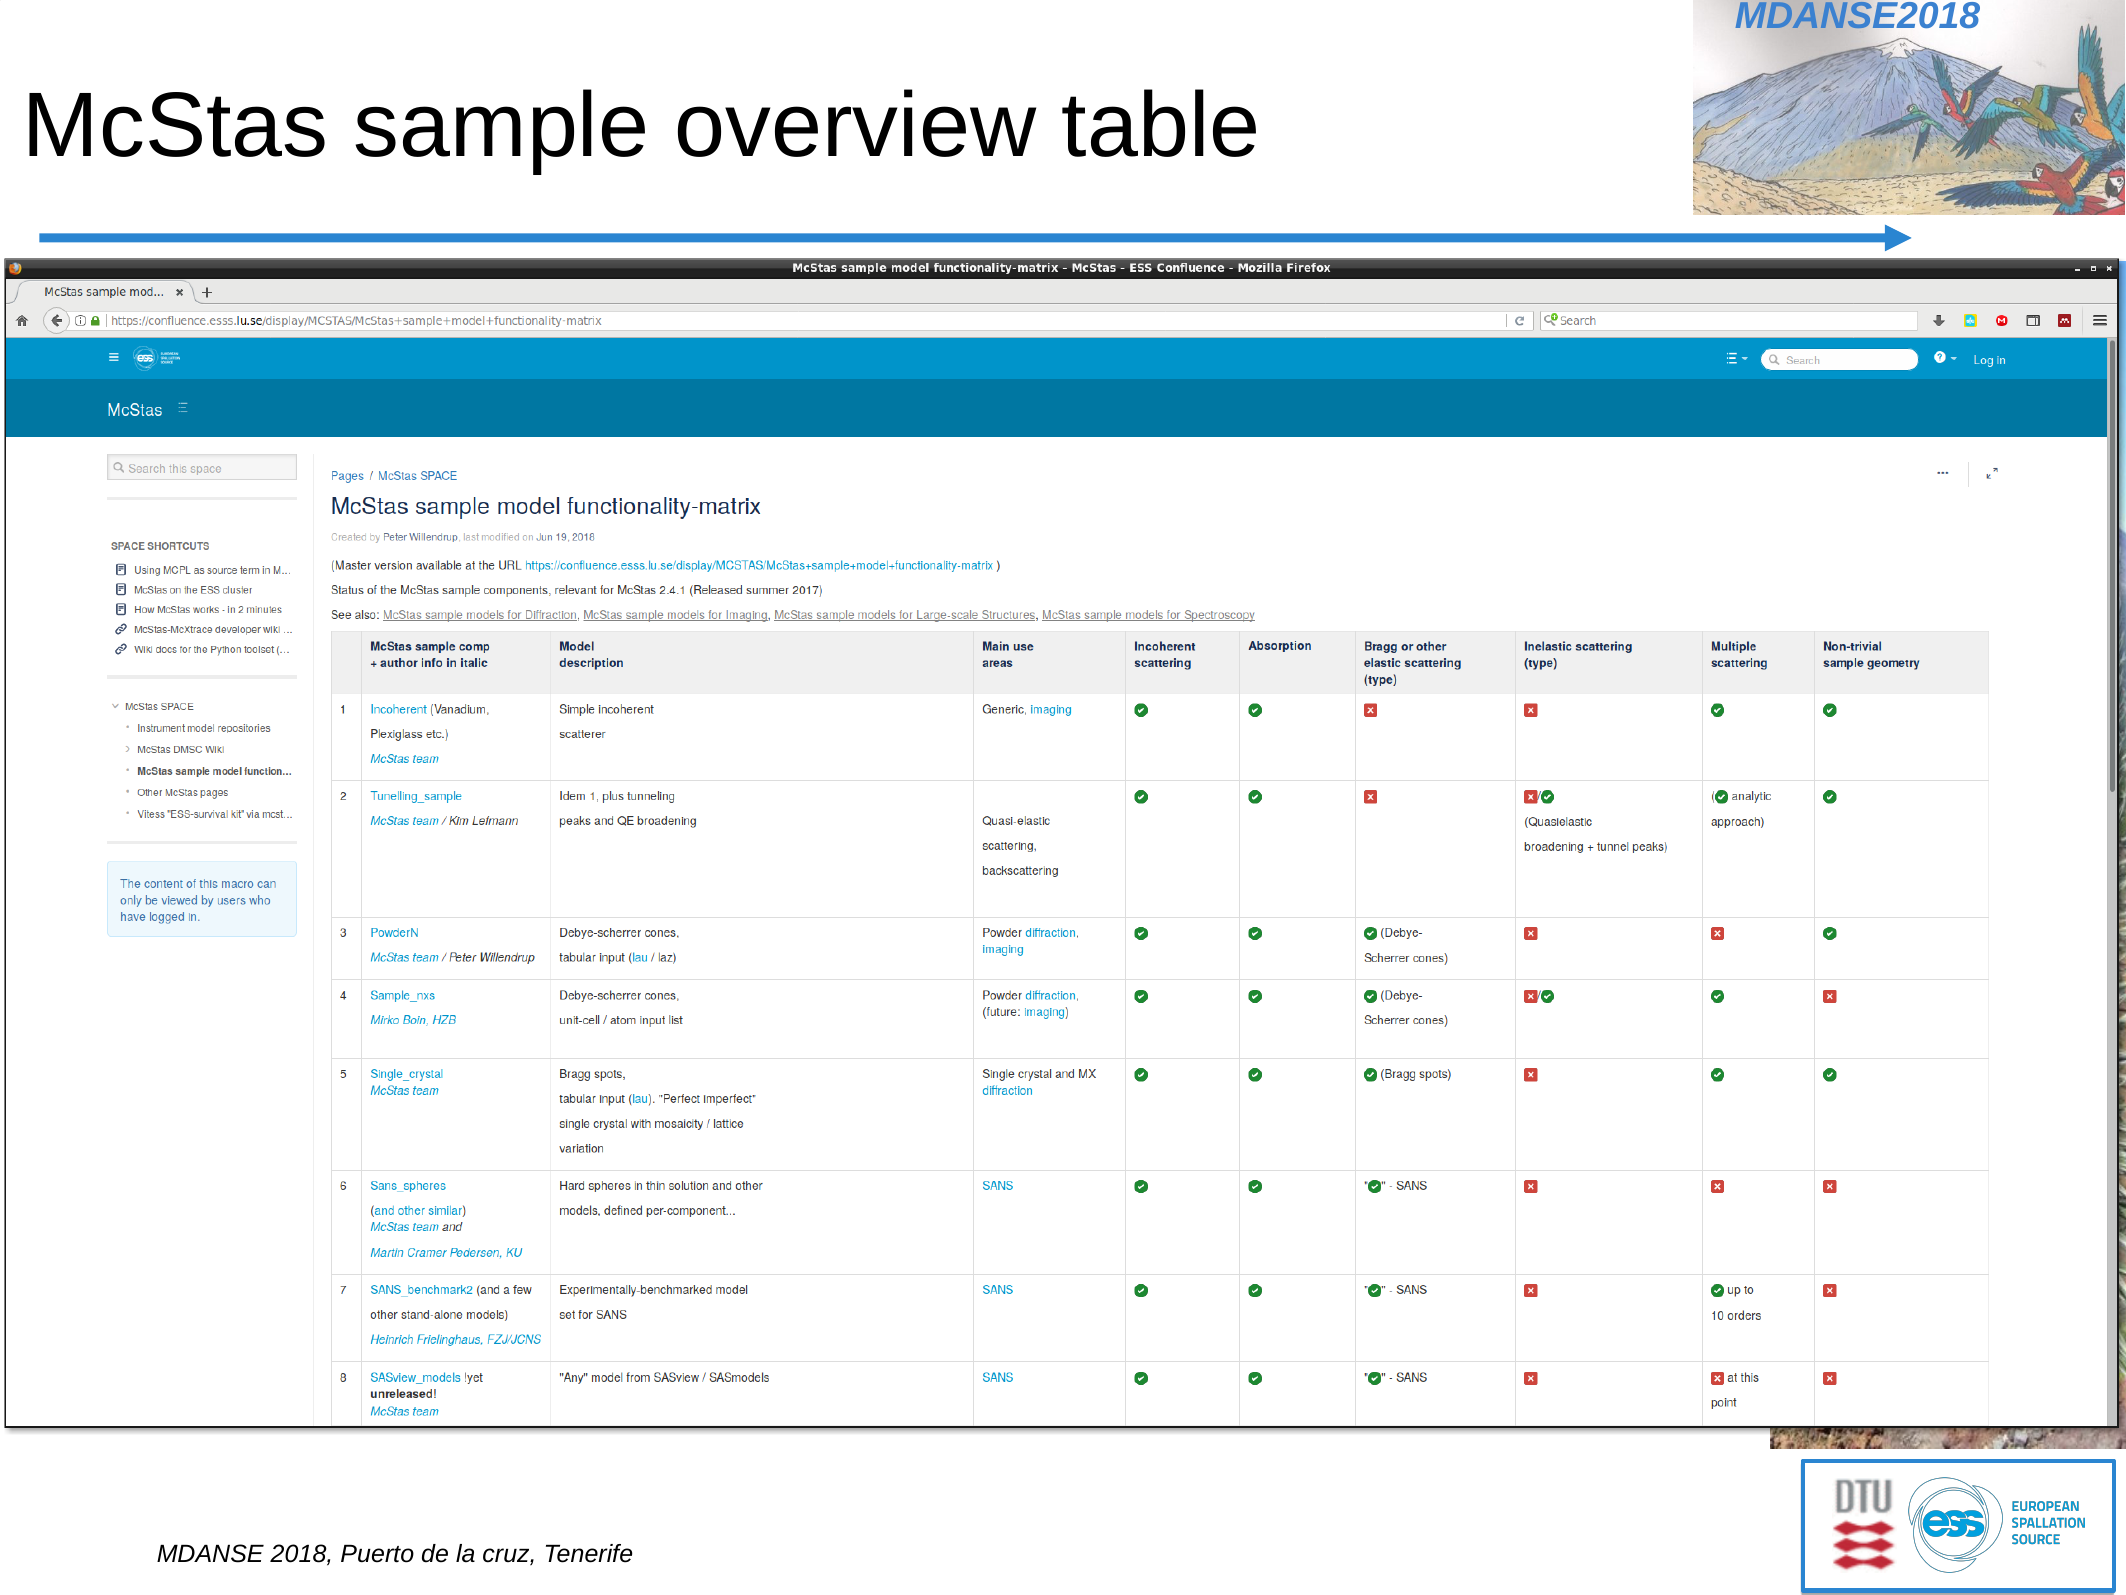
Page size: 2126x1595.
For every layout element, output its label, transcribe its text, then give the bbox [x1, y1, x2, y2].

title McStas sample overview table [22, 40, 1938, 209]
picture [1908, 1477, 2085, 1573]
picture [0, 254, 2126, 1449]
picture [1693, 0, 2125, 215]
picture [1832, 1477, 1897, 1573]
